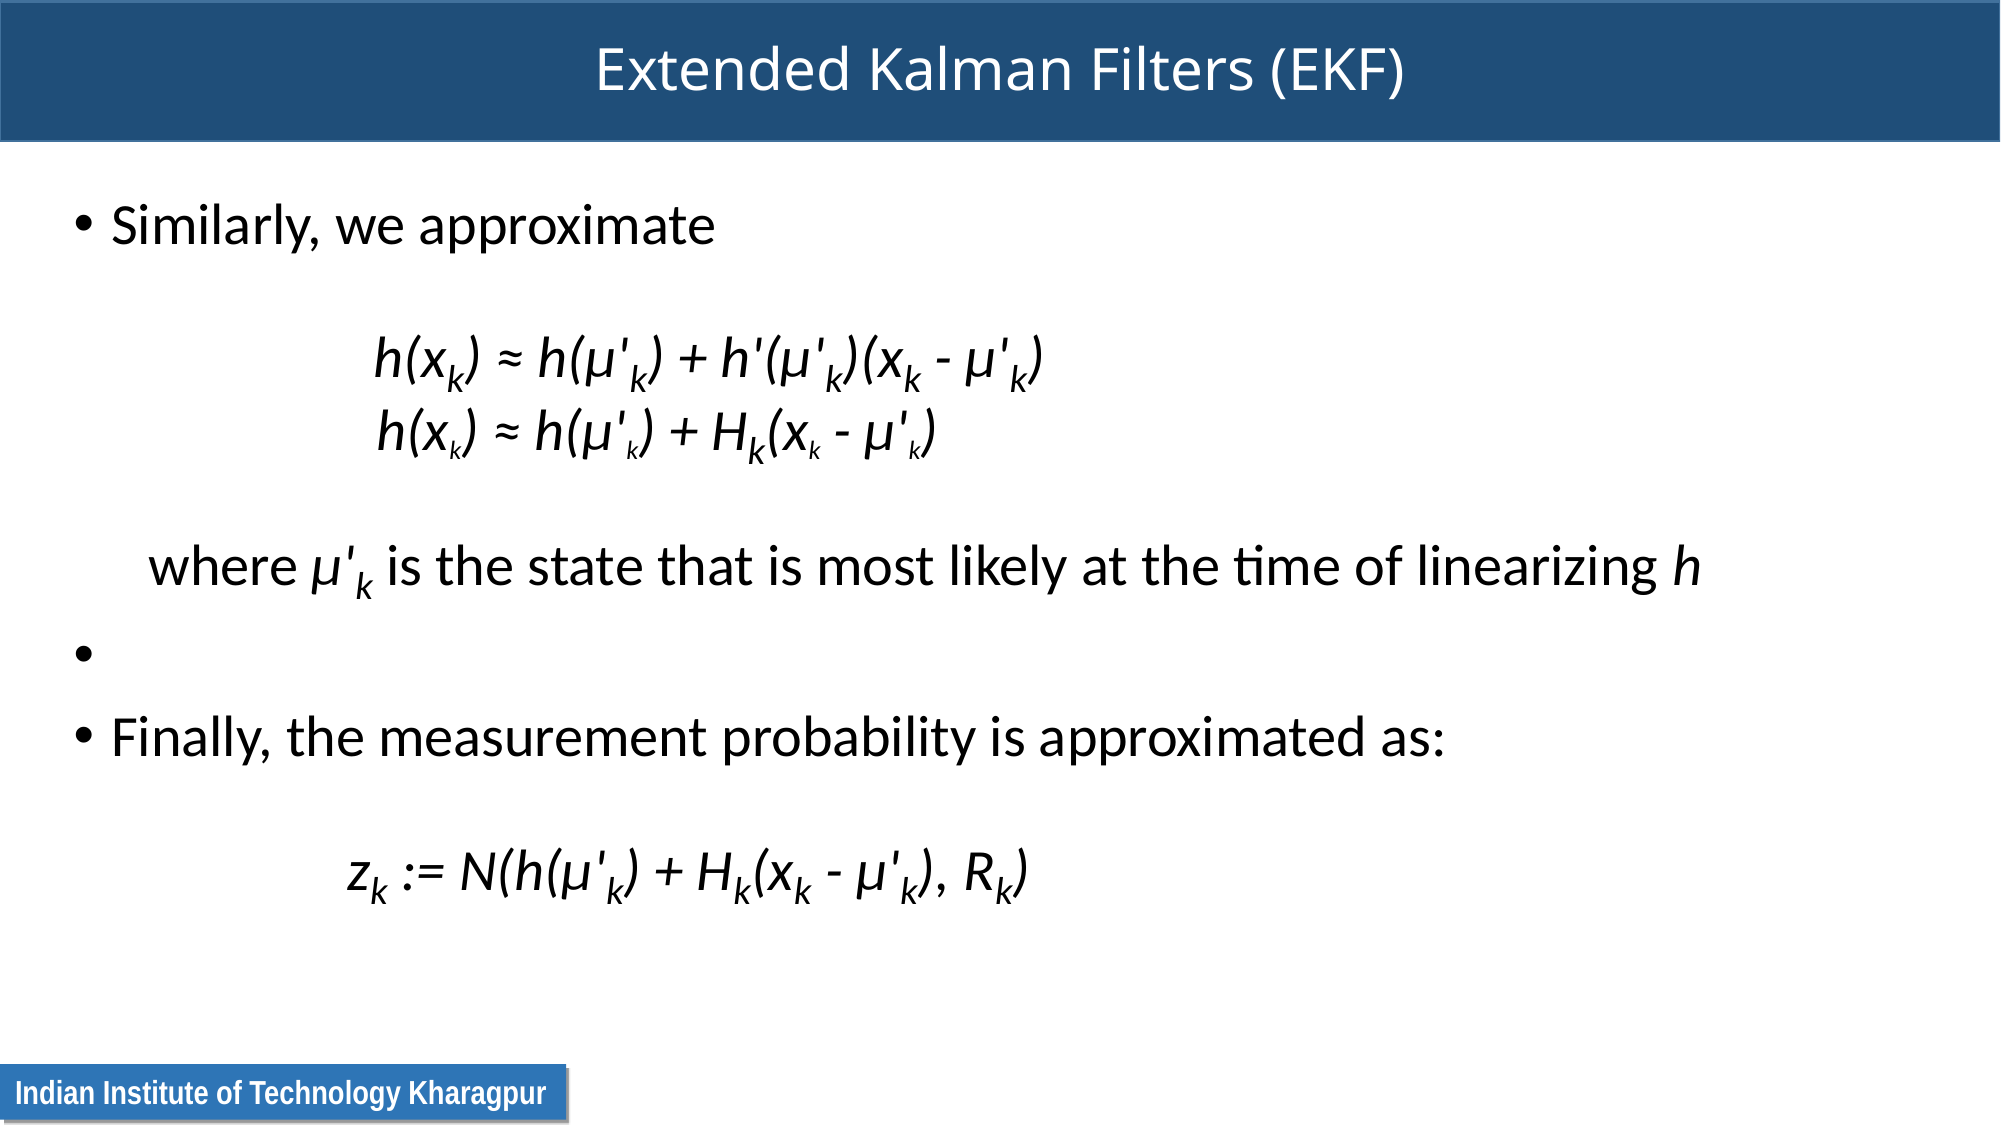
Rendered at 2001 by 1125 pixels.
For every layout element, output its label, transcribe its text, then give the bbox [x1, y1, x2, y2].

list Similarly, we approximate h(xk) ≈ h(μ'k) + h'(μ'k)(xk - μ'k) h(xk) ≈ h(μ'k) + Hk(xk - μ'k) where μ'k is the state that is most likely at the time of linearizing h Finally, the measurement probability is approximated as: zk := N(h(μ'k) + Hk(xk - μ'k), Rk) [58, 186, 1954, 1065]
title Extended Kalman Filters (EKF) [0, 1, 2000, 141]
